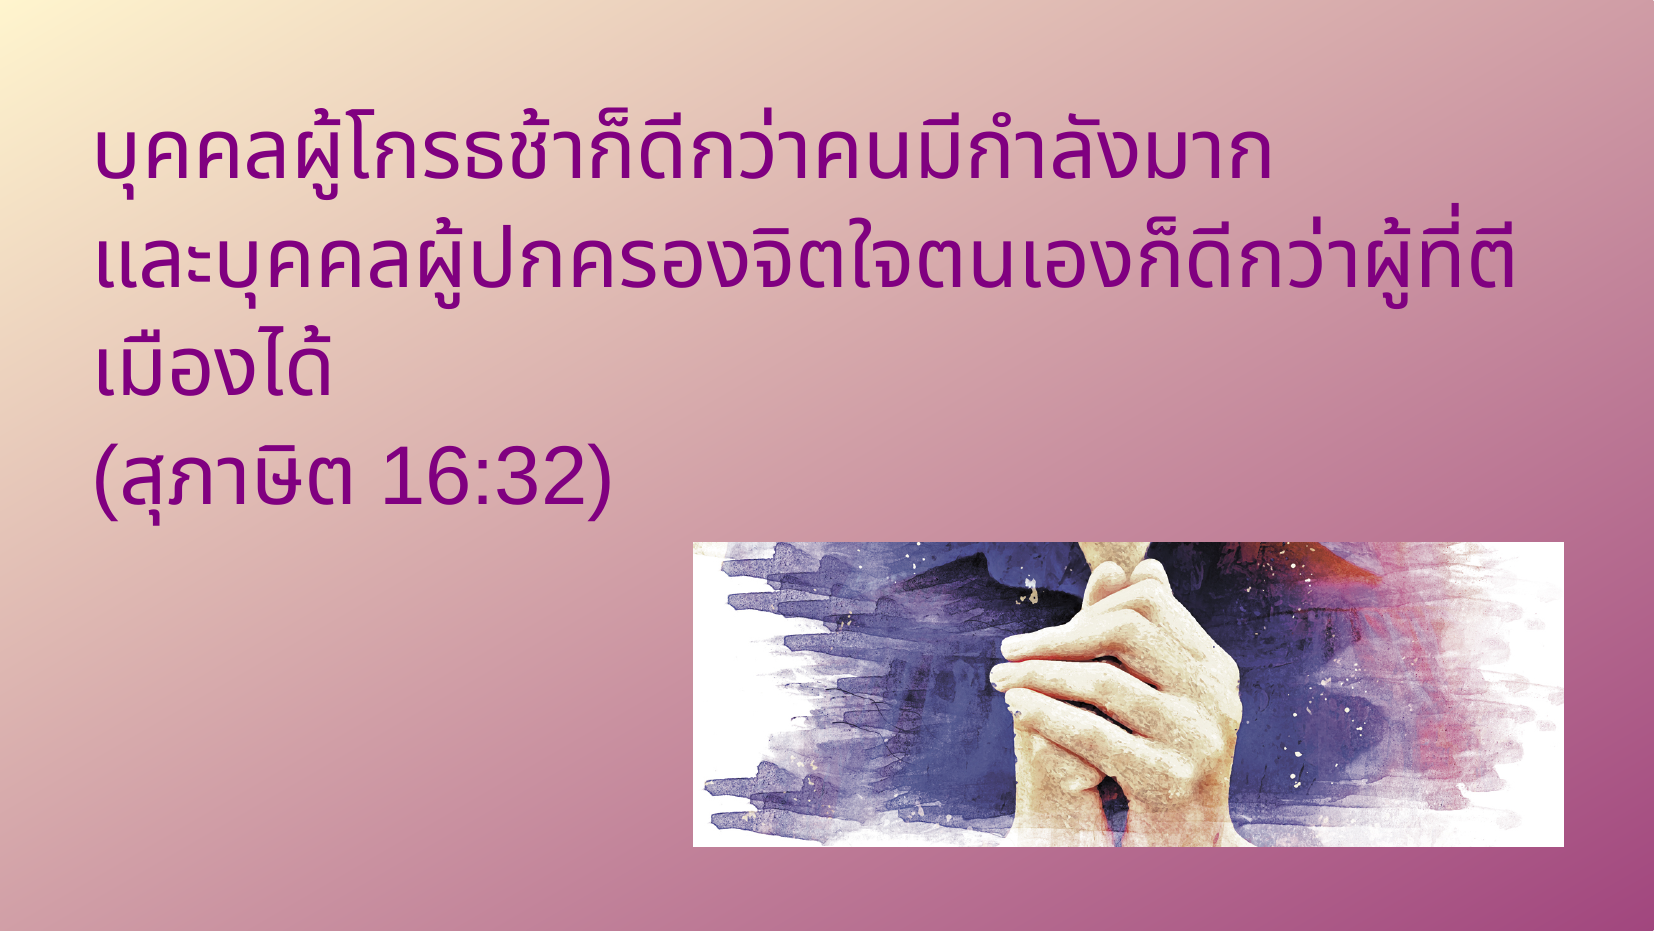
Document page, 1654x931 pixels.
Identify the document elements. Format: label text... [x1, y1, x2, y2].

text_box บุคคลผู้โกรธช้าก็ดีกว่าคนมีกำลังมาก และบุคคลผู้ปกครองจิตใจตนเองก็ดีกว่าผู้ที่ตีเมืองได้ (สุภาษิต 16:32) [77, 96, 1578, 547]
picture [693, 542, 1564, 848]
